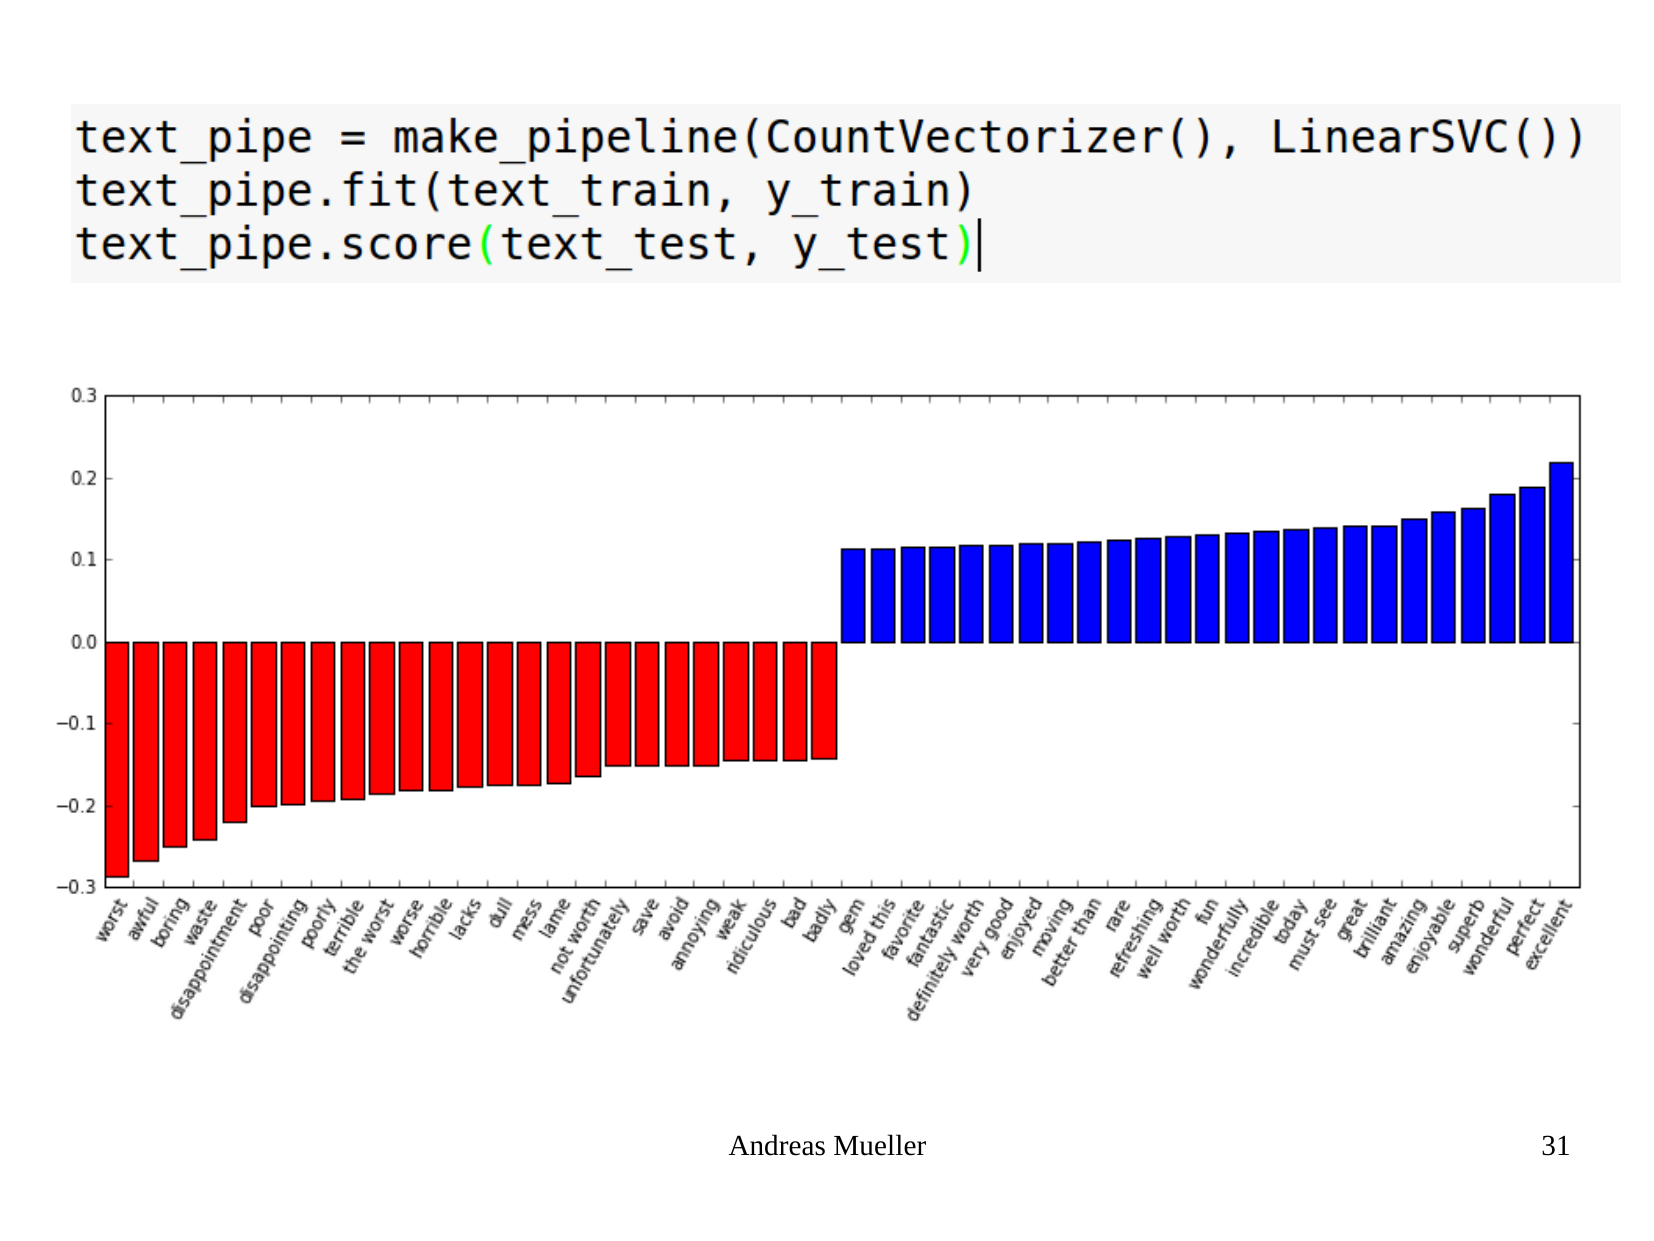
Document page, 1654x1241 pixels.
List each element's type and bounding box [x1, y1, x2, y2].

picture [45, 376, 1590, 1036]
picture [71, 104, 1621, 284]
